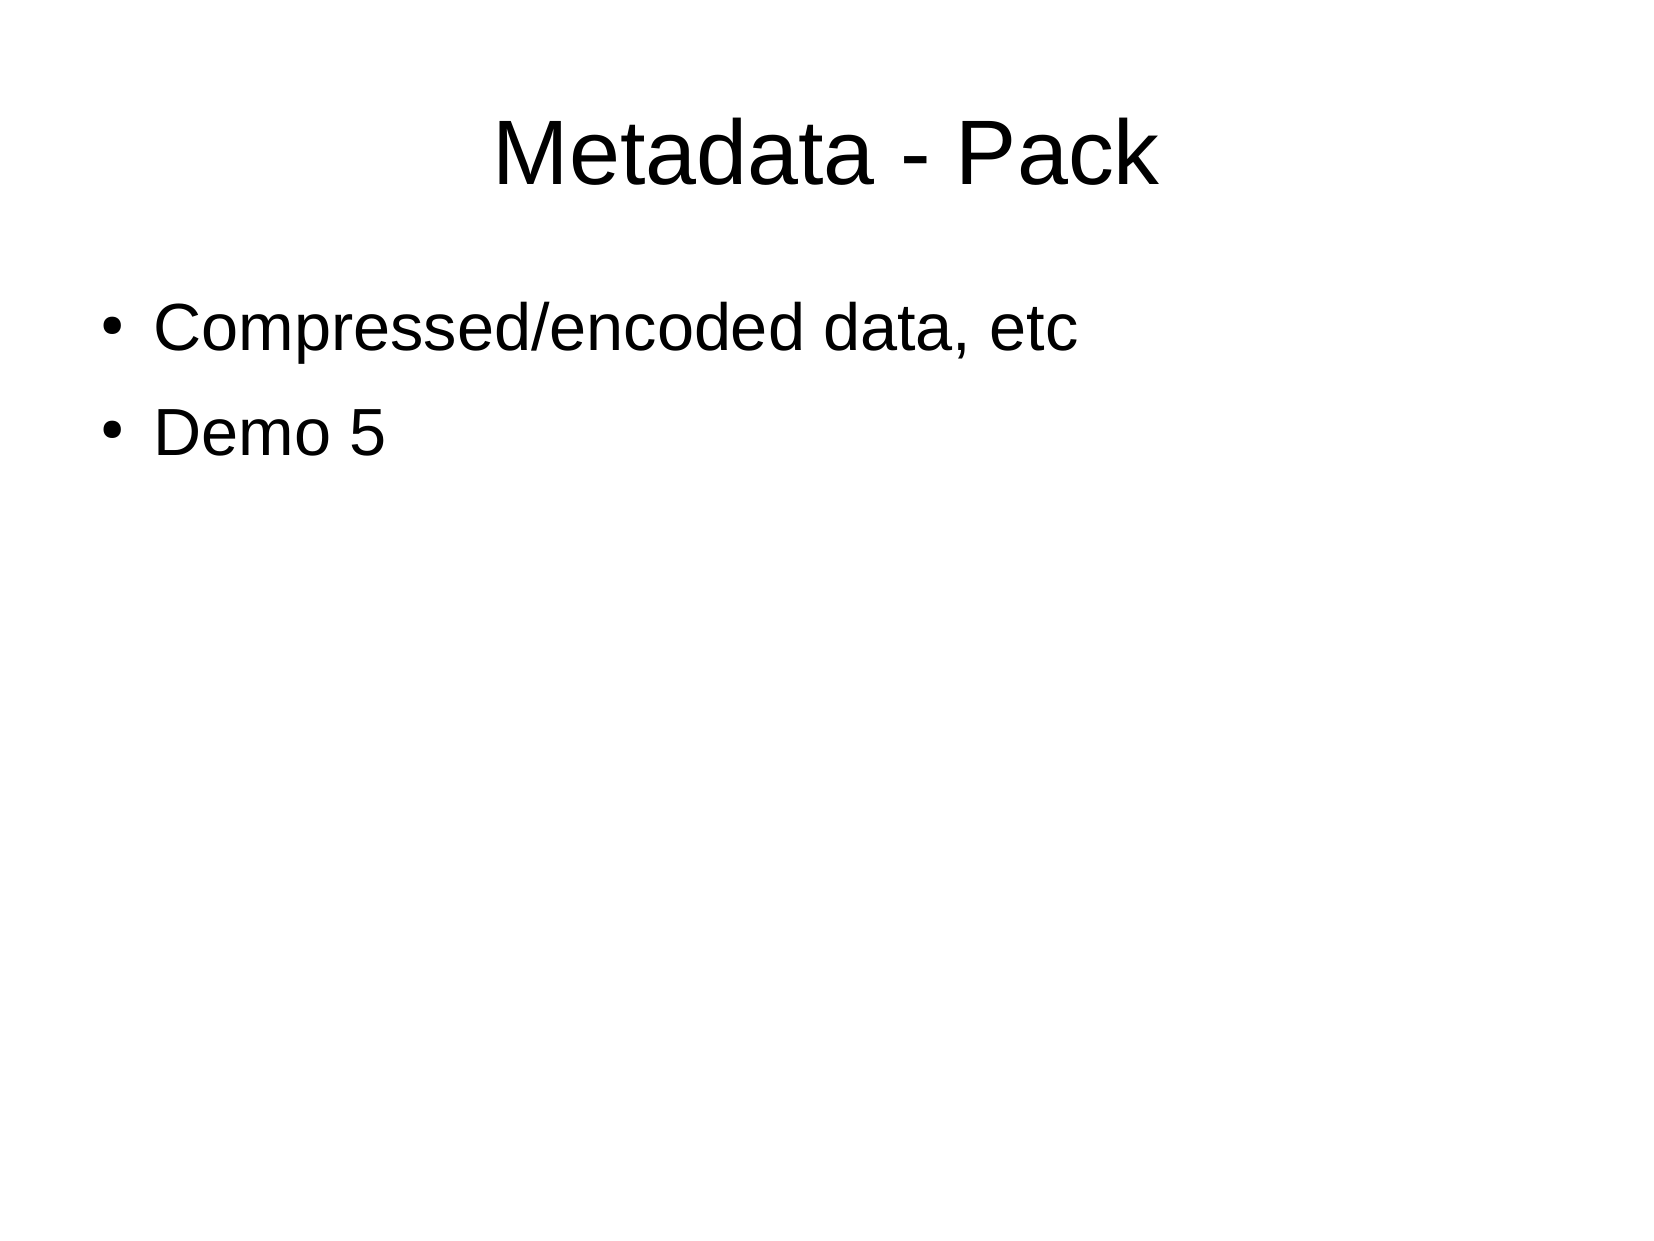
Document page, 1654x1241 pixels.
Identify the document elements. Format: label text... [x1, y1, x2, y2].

title Metadata - Pack [82, 49, 1571, 257]
list Compressed/encoded data, etc Demo 5 [82, 290, 1571, 1010]
